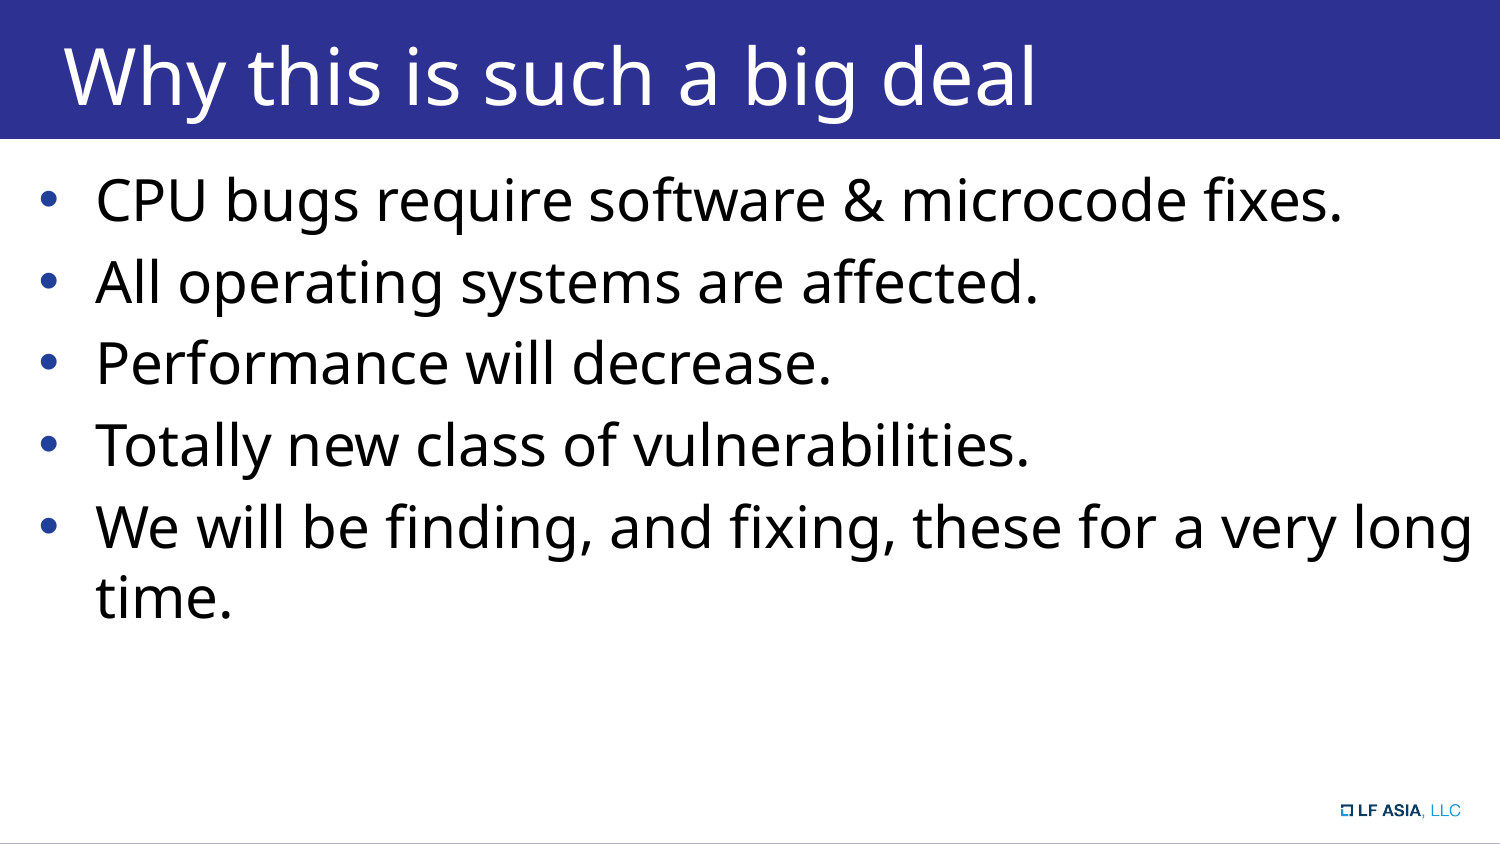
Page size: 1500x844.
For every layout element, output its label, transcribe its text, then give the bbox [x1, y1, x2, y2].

list CPU bugs require software & microcode fixes. All operating systems are affected. Performance will decrease. Totally new class of vulnerabilities. We will be finding, and fixing, these for a very long time. [23, 155, 1500, 676]
title Why this is such a big deal [48, 7, 1425, 140]
picture [1379, 803, 1418, 820]
